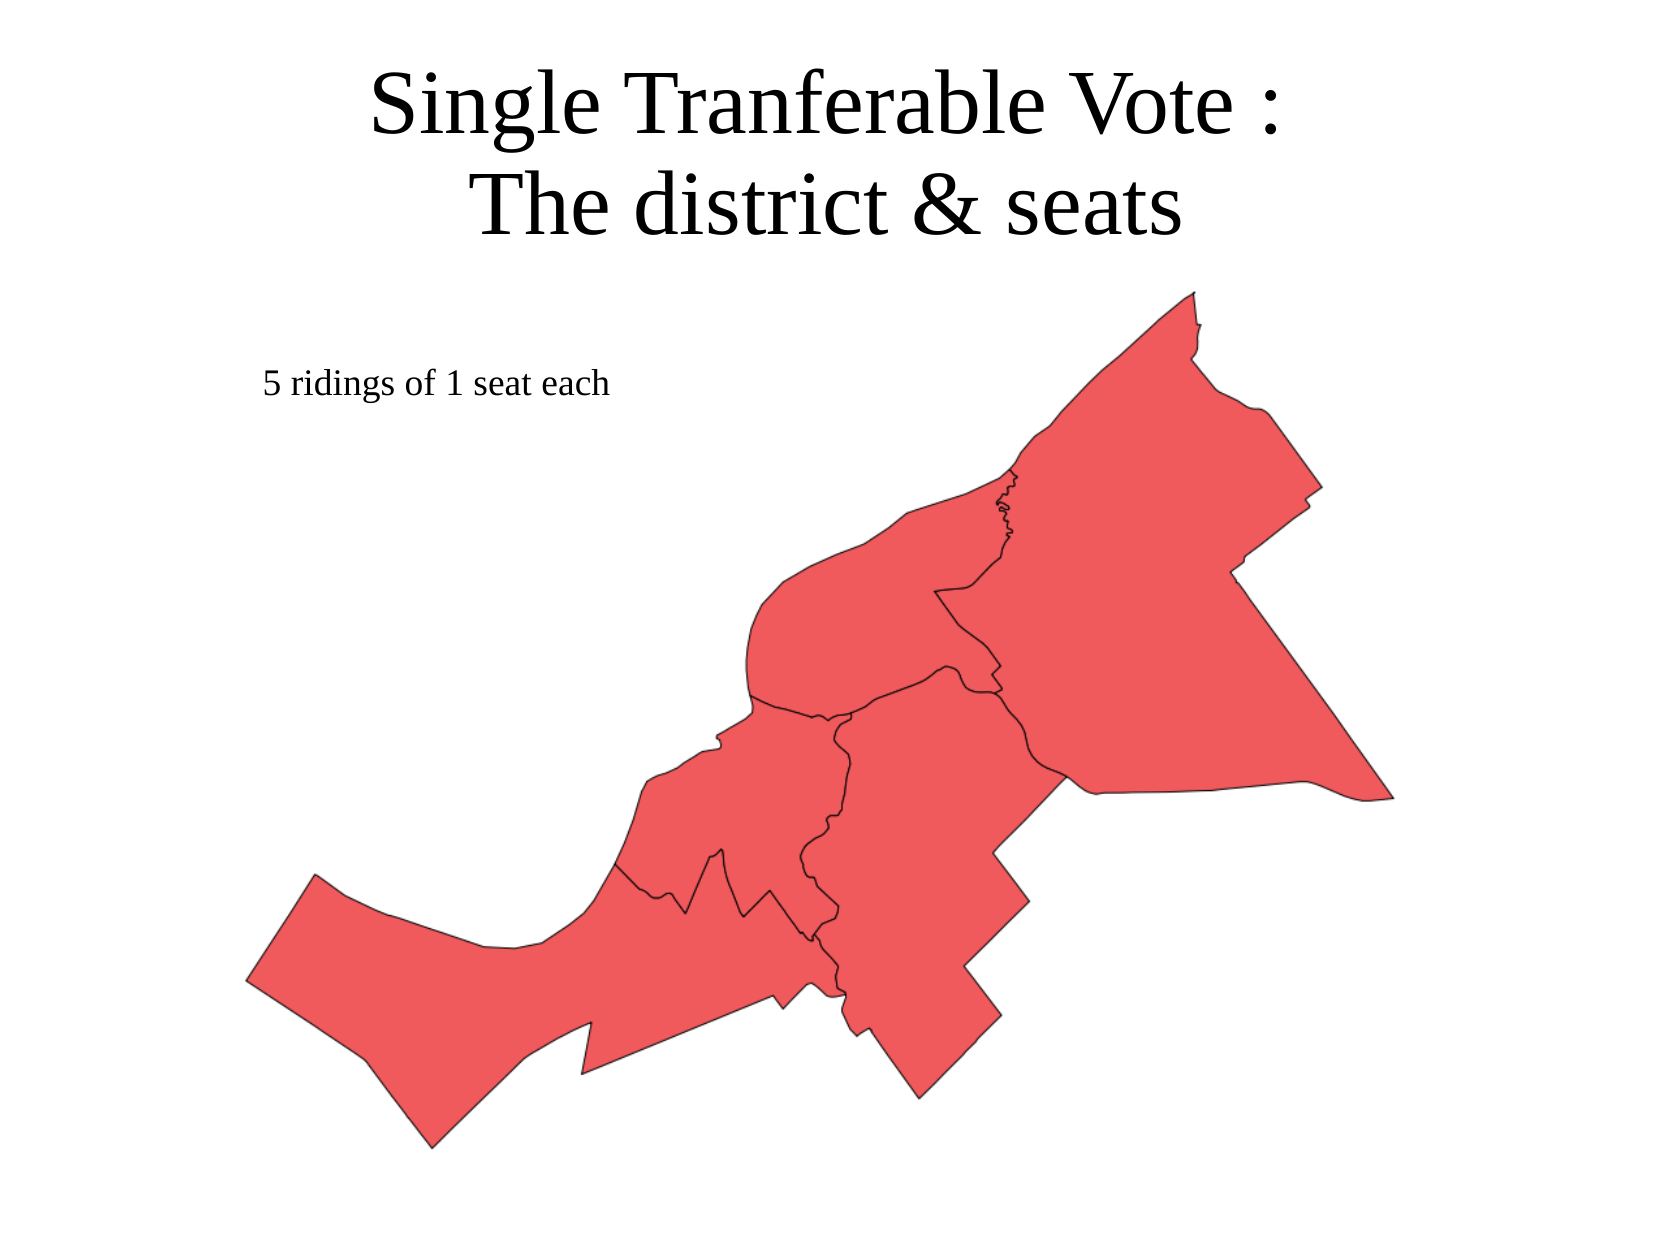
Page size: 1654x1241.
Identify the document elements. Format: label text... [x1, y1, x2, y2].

text_box 5 ridings of 1 seat each [248, 354, 697, 426]
title Single Tranferable Vote : The district & seats [82, 49, 1571, 257]
picture [80, 271, 1560, 1170]
